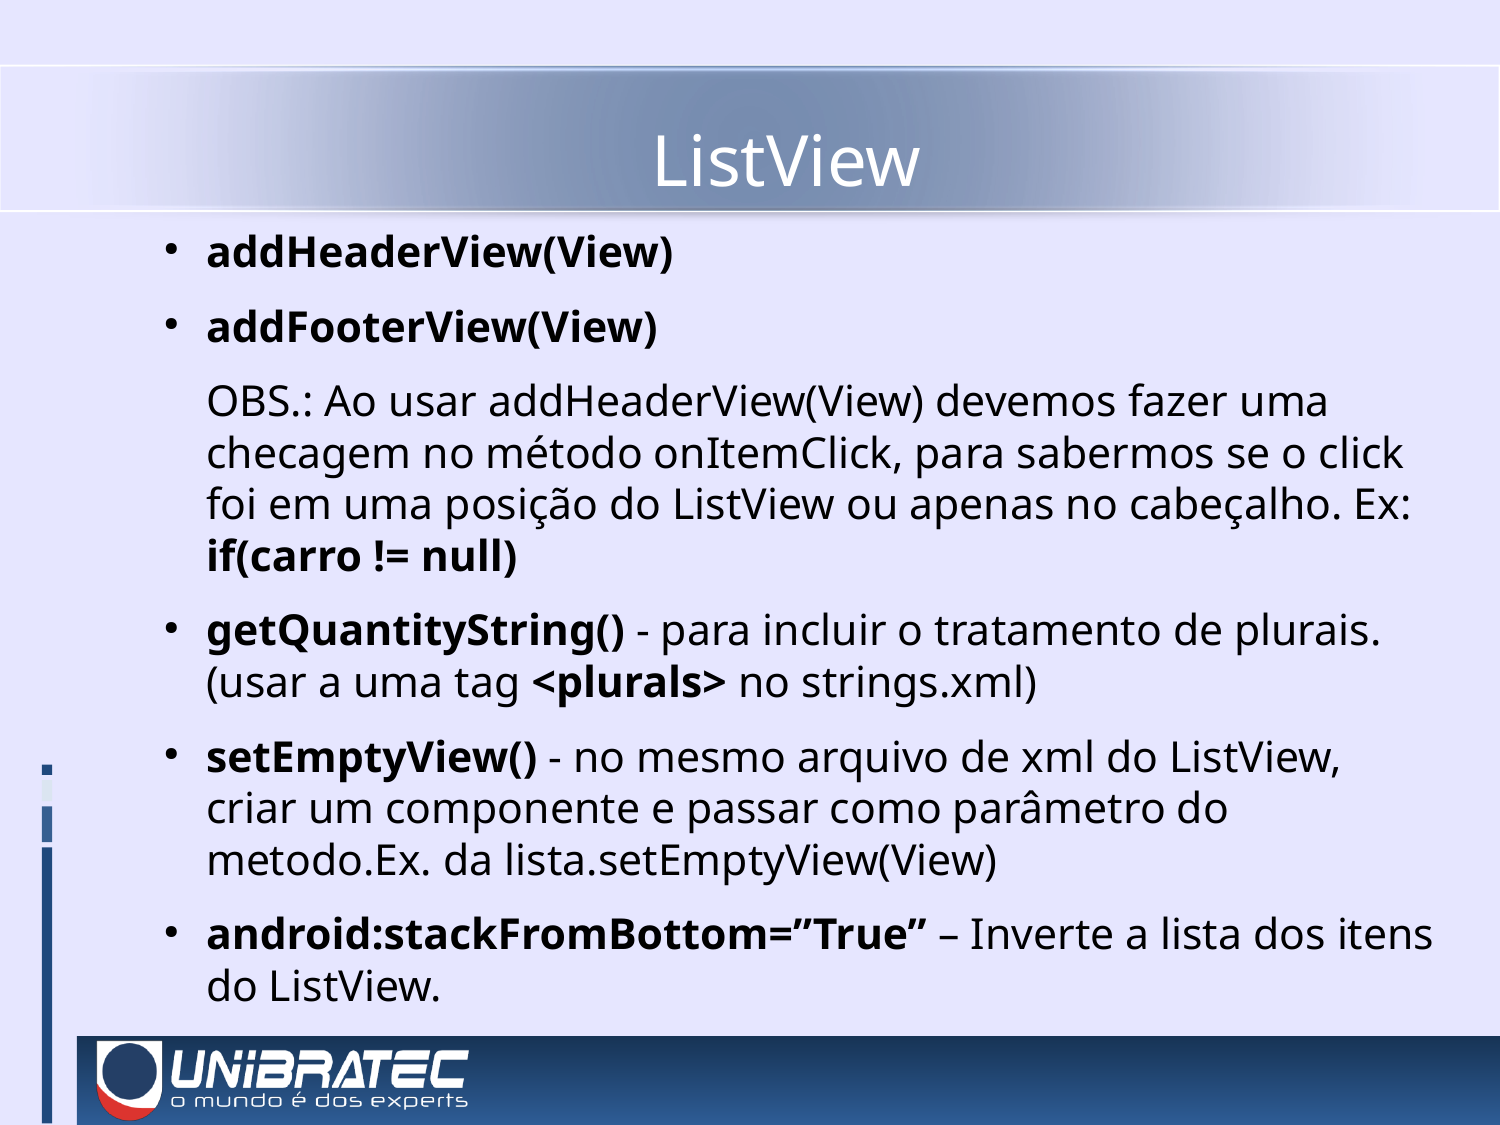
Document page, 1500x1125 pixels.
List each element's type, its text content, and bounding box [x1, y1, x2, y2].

title ListView [150, 84, 1424, 224]
picture [96, 1040, 469, 1121]
picture [0, 58, 1500, 227]
list addHeaderView(View) addFooterView(View) OBS.: Ao usar addHeaderView(View) devemos fazer uma checagem no método onItemClick, para sabermos se o click foi em uma posição do ListView ou apenas no cabeçalho. Ex: if(carro != null) getQuantityString() - para incluir o tratamento de plurais. (usar a uma tag <plurals> no strings.xml) setEmptyView() - no mesmo arquivo de xml do ListView, criar um componente e passar como parâmetro do metodo.Ex. da lista.setEmptyView(View) android:stackFromBottom=”True” – Inverte a lista dos itens do ListView. [150, 224, 1441, 1016]
